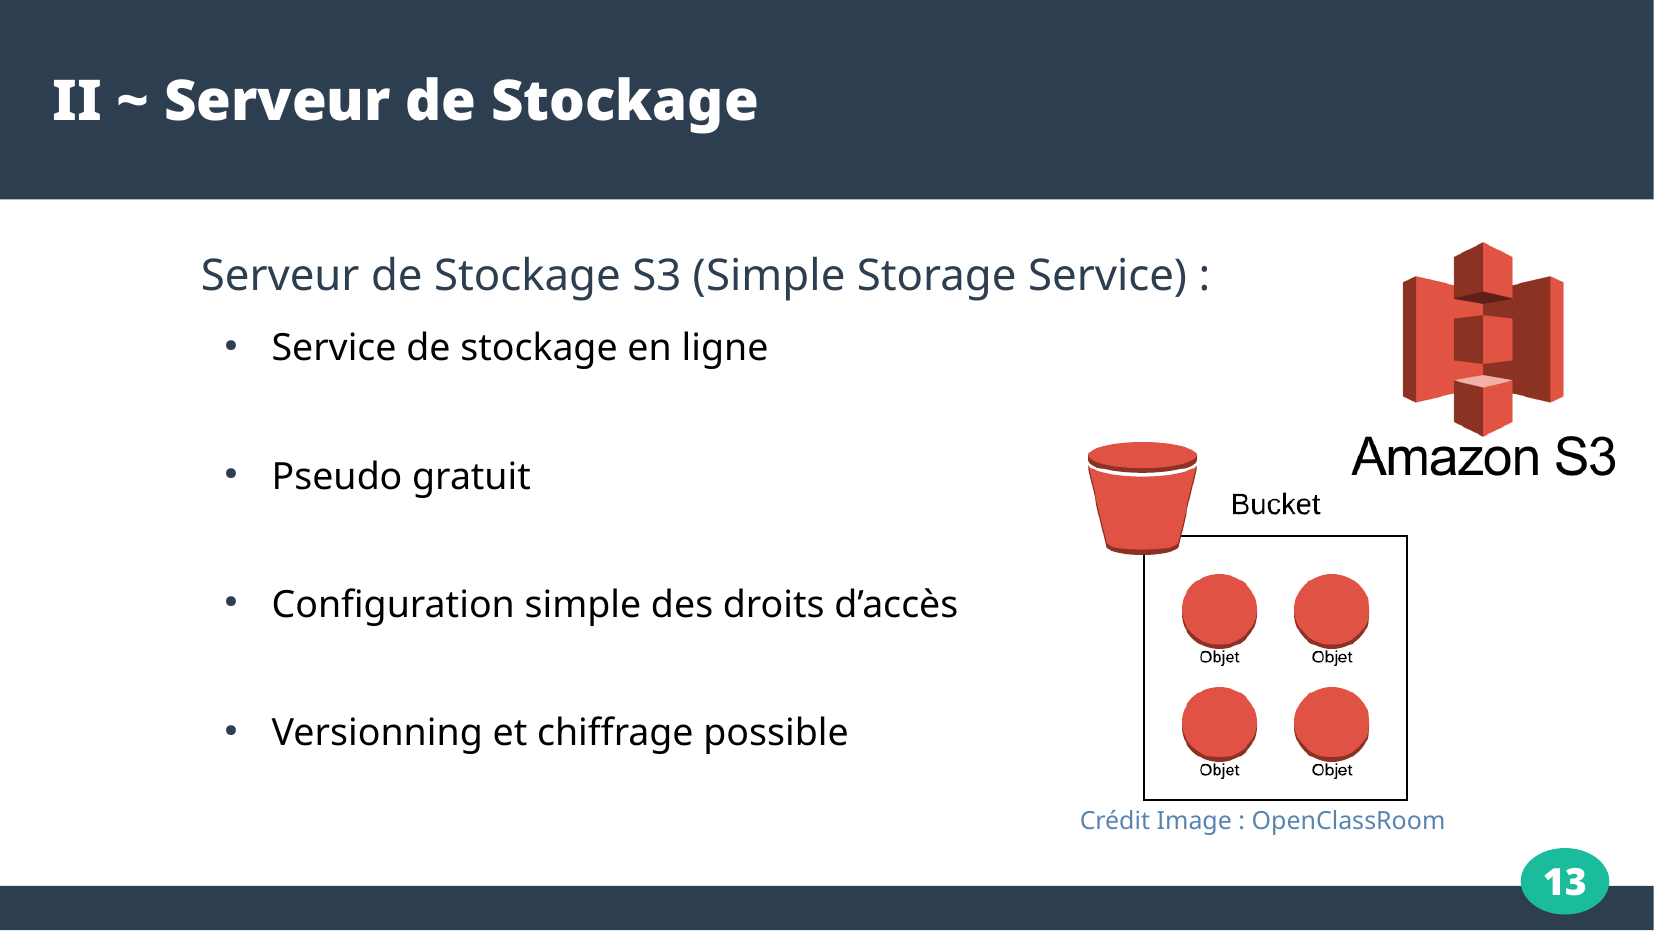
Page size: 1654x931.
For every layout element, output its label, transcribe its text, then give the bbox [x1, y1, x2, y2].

title II ~ Serveur de Stockage [0, 39, 1621, 158]
text_box Crédit Image : OpenClassRoom [1065, 795, 1501, 855]
picture [1050, 238, 1654, 837]
list Serveur de Stockage S3 (Simple Storage Service) : Service de stockage en ligne Pseudo gratuit Configuration simple des droits d’accès Versionning et chiffrage possible [59, 243, 1595, 864]
